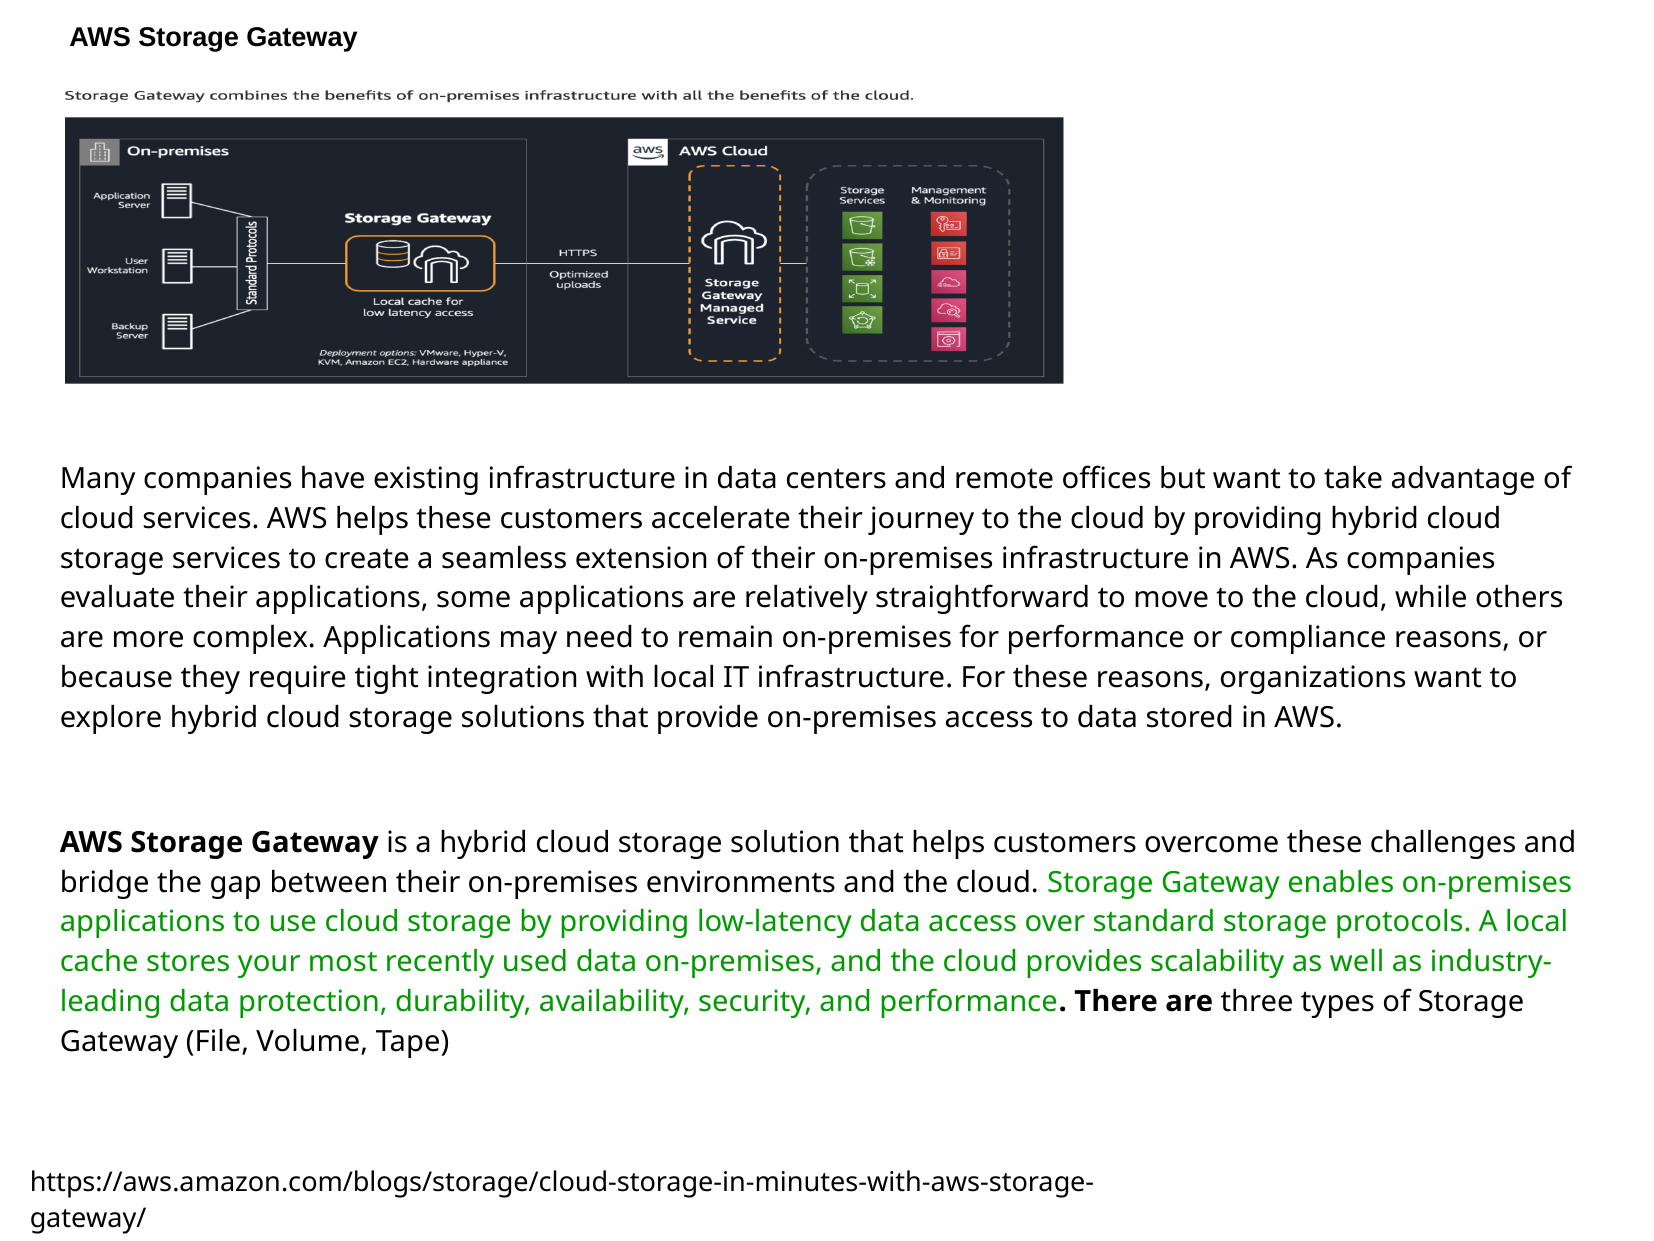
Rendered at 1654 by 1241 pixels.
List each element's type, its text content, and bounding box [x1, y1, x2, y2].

text_box https://aws.amazon.com/blogs/storage/cloud-storage-in-minutes-with-aws-storage-gateway/ [15, 1155, 1186, 1212]
text_box AWS Storage Gateway [54, 15, 376, 61]
text_box Many companies have existing infrastructure in data centers and remote offices but want to take advantage of cloud services. AWS helps these customers accelerate their journey to the cloud by providing hybrid cloud storage services to create a seamless extension of their on-premises infrastructure in AWS. As companies evaluate their applications, some applications are relatively straightforward to move to the cloud, while others are more complex. Applications may need to remain on-premises for performance or compliance reasons, or because they require tight integration with local IT infrastructure. For these reasons, organizations want to explore hybrid cloud storage solutions that provide on-premises access to data stored in AWS. AWS Storage Gateway is a hybrid cloud storage solution that helps customers overcome these challenges and bridge the gap between their on-premises environments and the cloud. Storage Gateway enables on-premises applications to use cloud storage by providing low-latency data access over standard storage protocols. A local cache stores your most recently used data on-premises, and the cloud provides scalability as well as industry-leading data protection, durability, availability, security, and performance. There are three types of Storage Gateway (File, Volume, Tape) [45, 450, 1621, 857]
picture [60, 89, 1081, 390]
